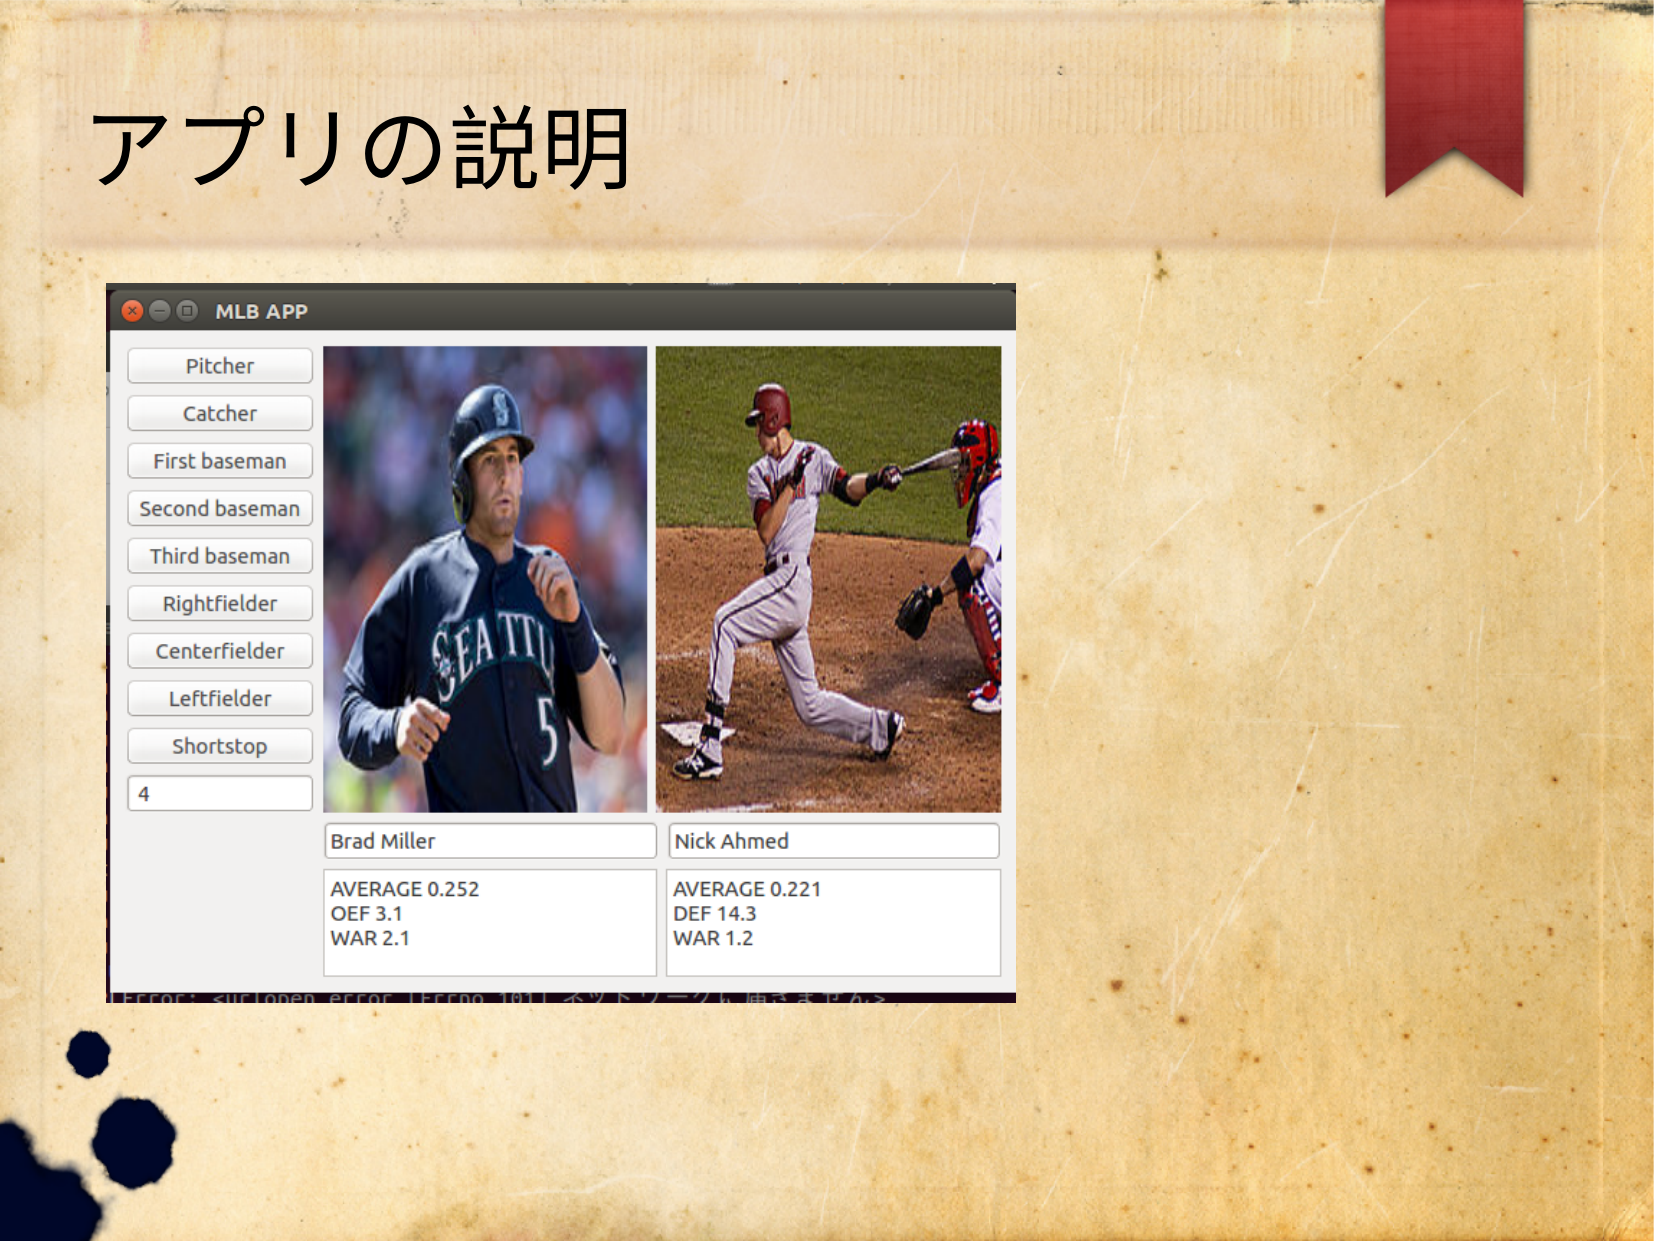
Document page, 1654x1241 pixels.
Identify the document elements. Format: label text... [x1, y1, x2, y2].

picture [0, 0, 1654, 1241]
title アプリの説明 [82, 49, 1347, 237]
